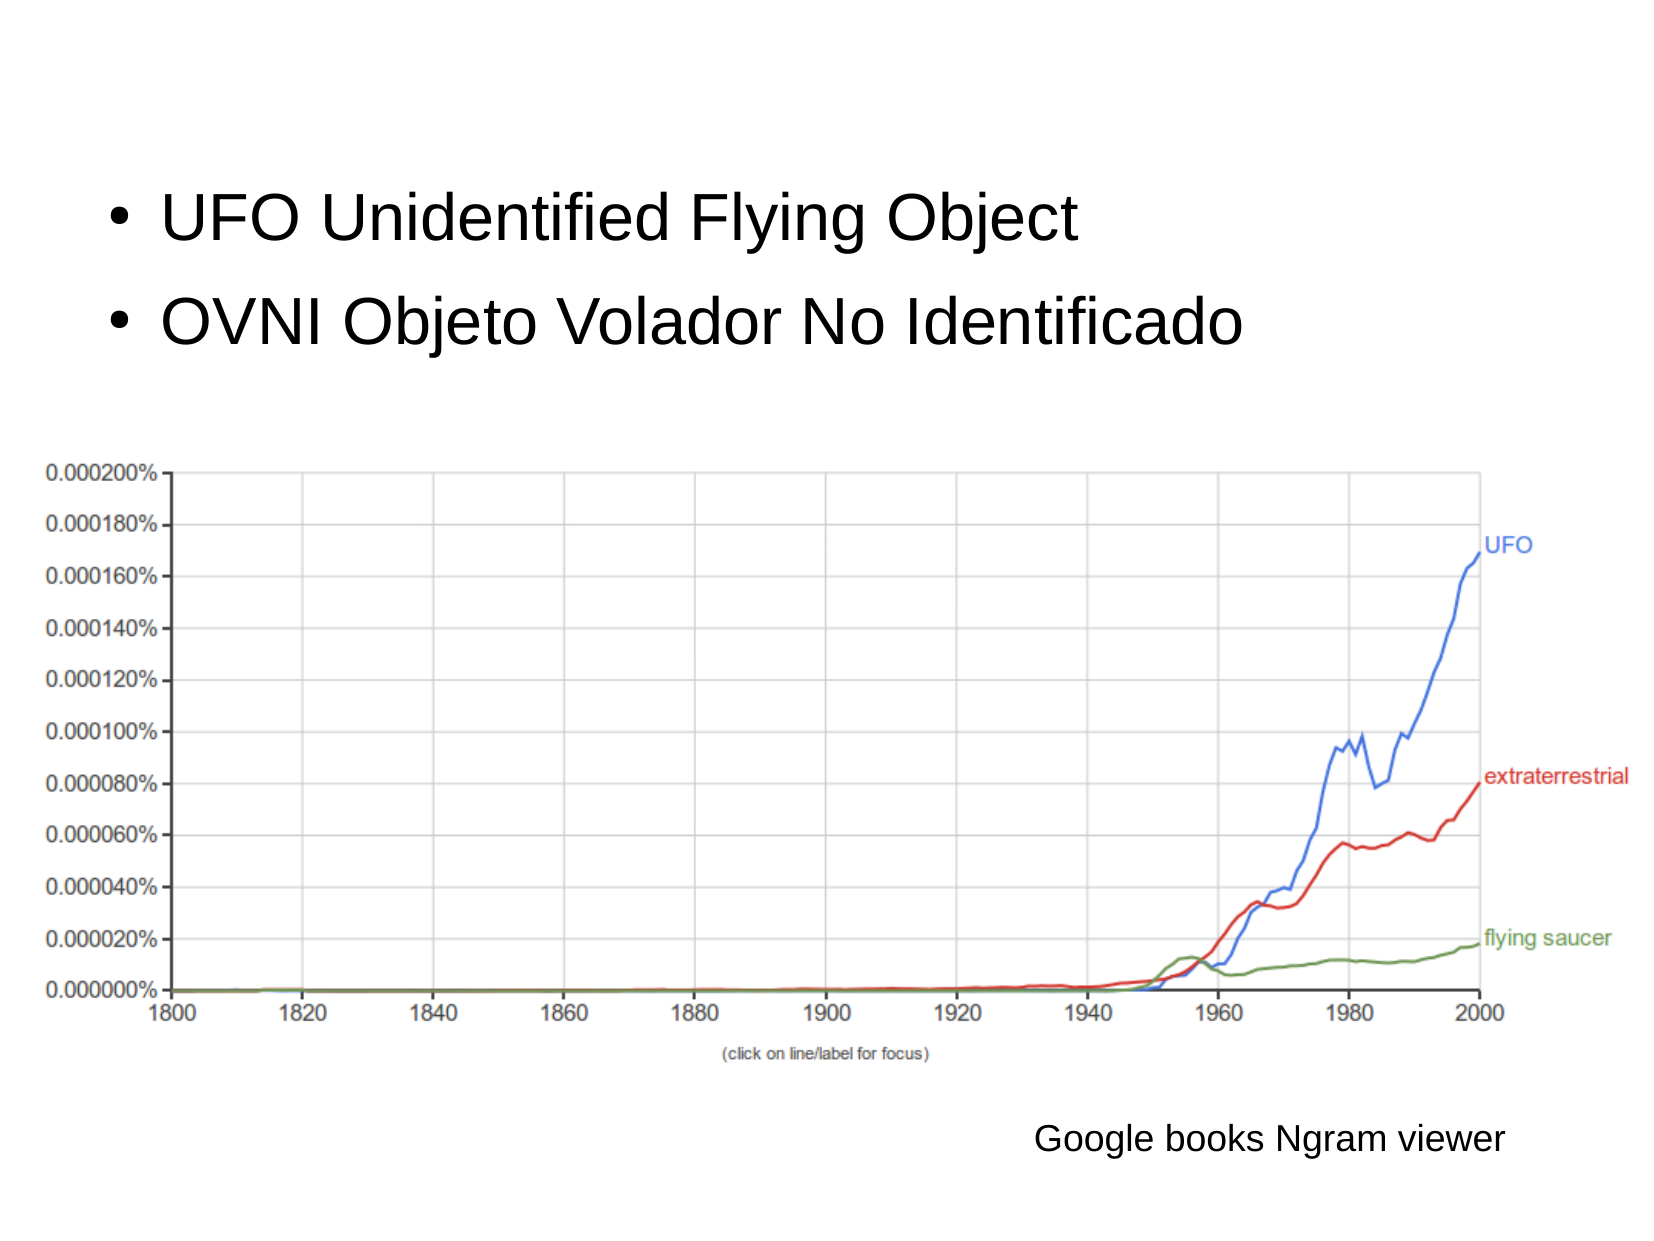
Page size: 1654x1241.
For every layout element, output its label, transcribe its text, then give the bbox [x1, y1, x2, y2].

text_box Google books Ngram viewer [1019, 1110, 1606, 1167]
list UFO Unidentified Flying Object OVNI Objeto Volador No Identificado [90, 180, 1546, 415]
picture [15, 421, 1654, 1096]
